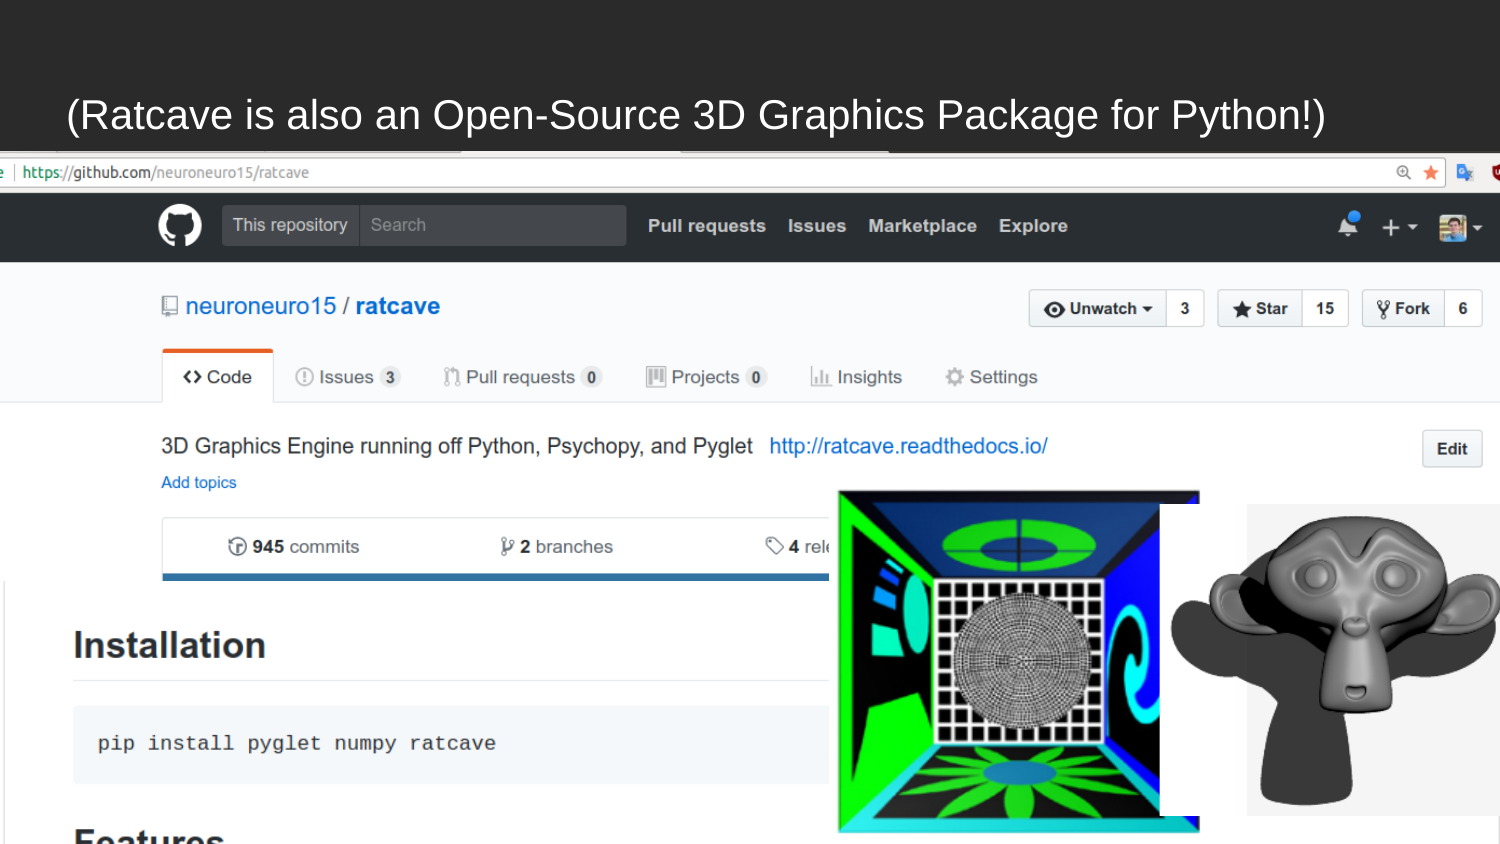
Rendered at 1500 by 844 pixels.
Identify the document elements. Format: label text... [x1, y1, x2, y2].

picture [0, 151, 1500, 844]
title (Ratcave is also an Open-Source 3D Graphics Package for Python!) [51, 72, 1449, 151]
